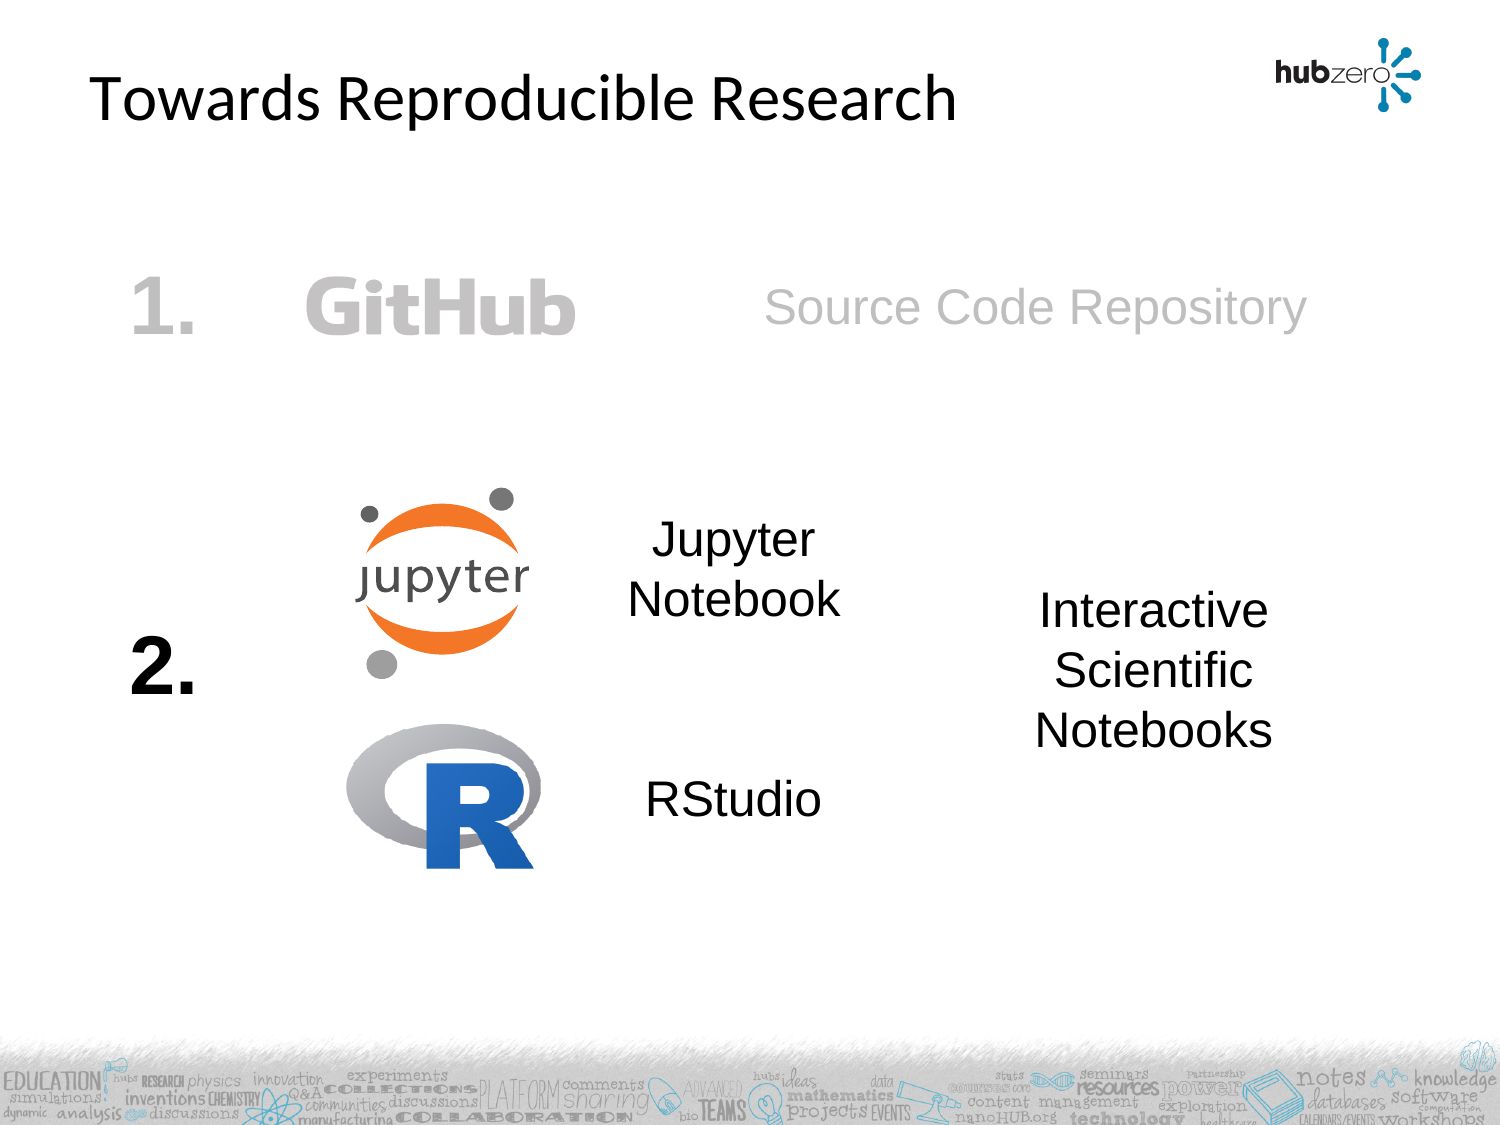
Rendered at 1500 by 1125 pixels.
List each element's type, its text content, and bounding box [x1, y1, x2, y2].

text_box RStudio [630, 759, 838, 835]
picture [351, 483, 535, 683]
picture [346, 723, 541, 869]
text_box Interactive Scientific Notebooks [1019, 570, 1289, 766]
picture [0, 1034, 1500, 1125]
text_box Jupyter Notebook [612, 499, 856, 635]
text_box [60, 207, 1336, 390]
picture [1272, 35, 1424, 44]
title Towards Reproducible Research [75, 44, 1426, 144]
text_box 2. [114, 603, 214, 719]
